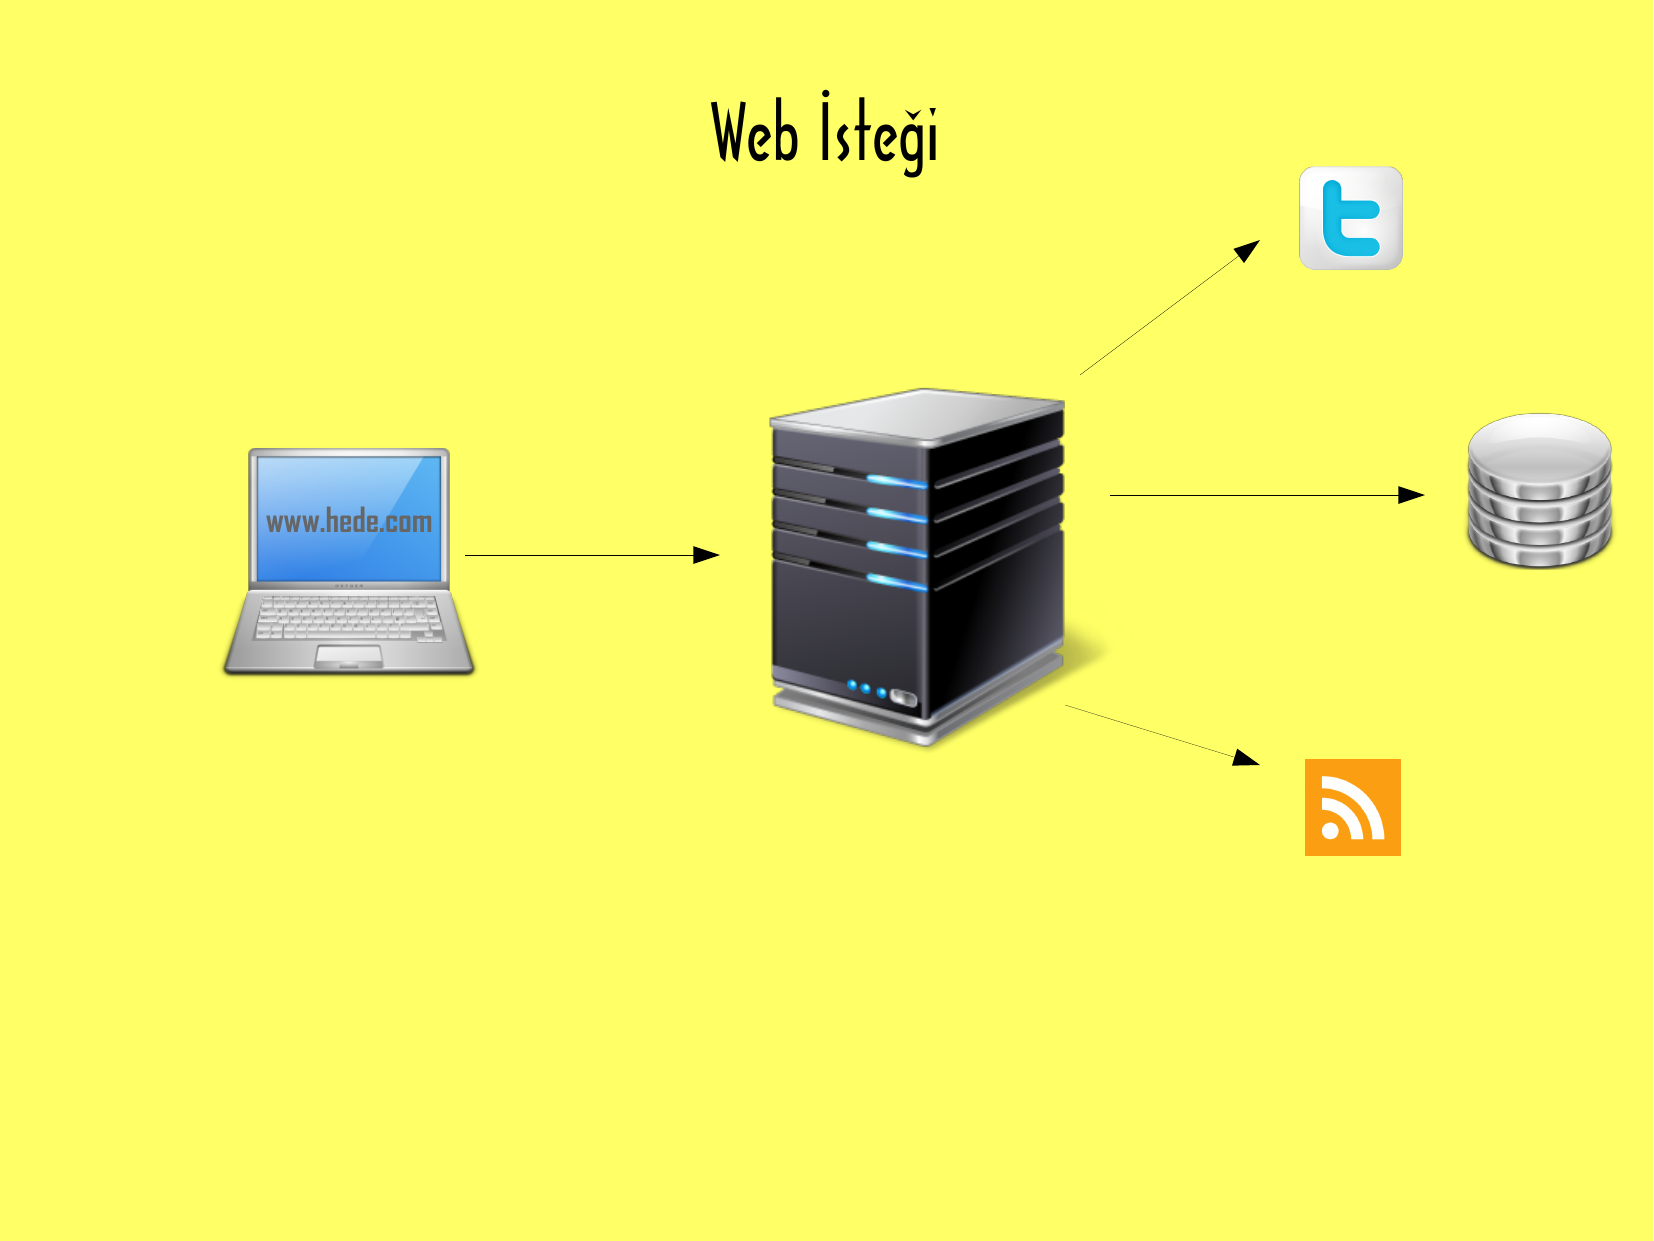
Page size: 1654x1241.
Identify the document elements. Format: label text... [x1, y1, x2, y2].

picture [1290, 157, 1412, 279]
text_box Web İsteği [695, 90, 958, 186]
picture [736, 359, 1133, 756]
picture [1458, 408, 1621, 571]
picture [215, 423, 483, 691]
text_box www.hede.com [251, 491, 535, 568]
picture [1305, 759, 1401, 856]
